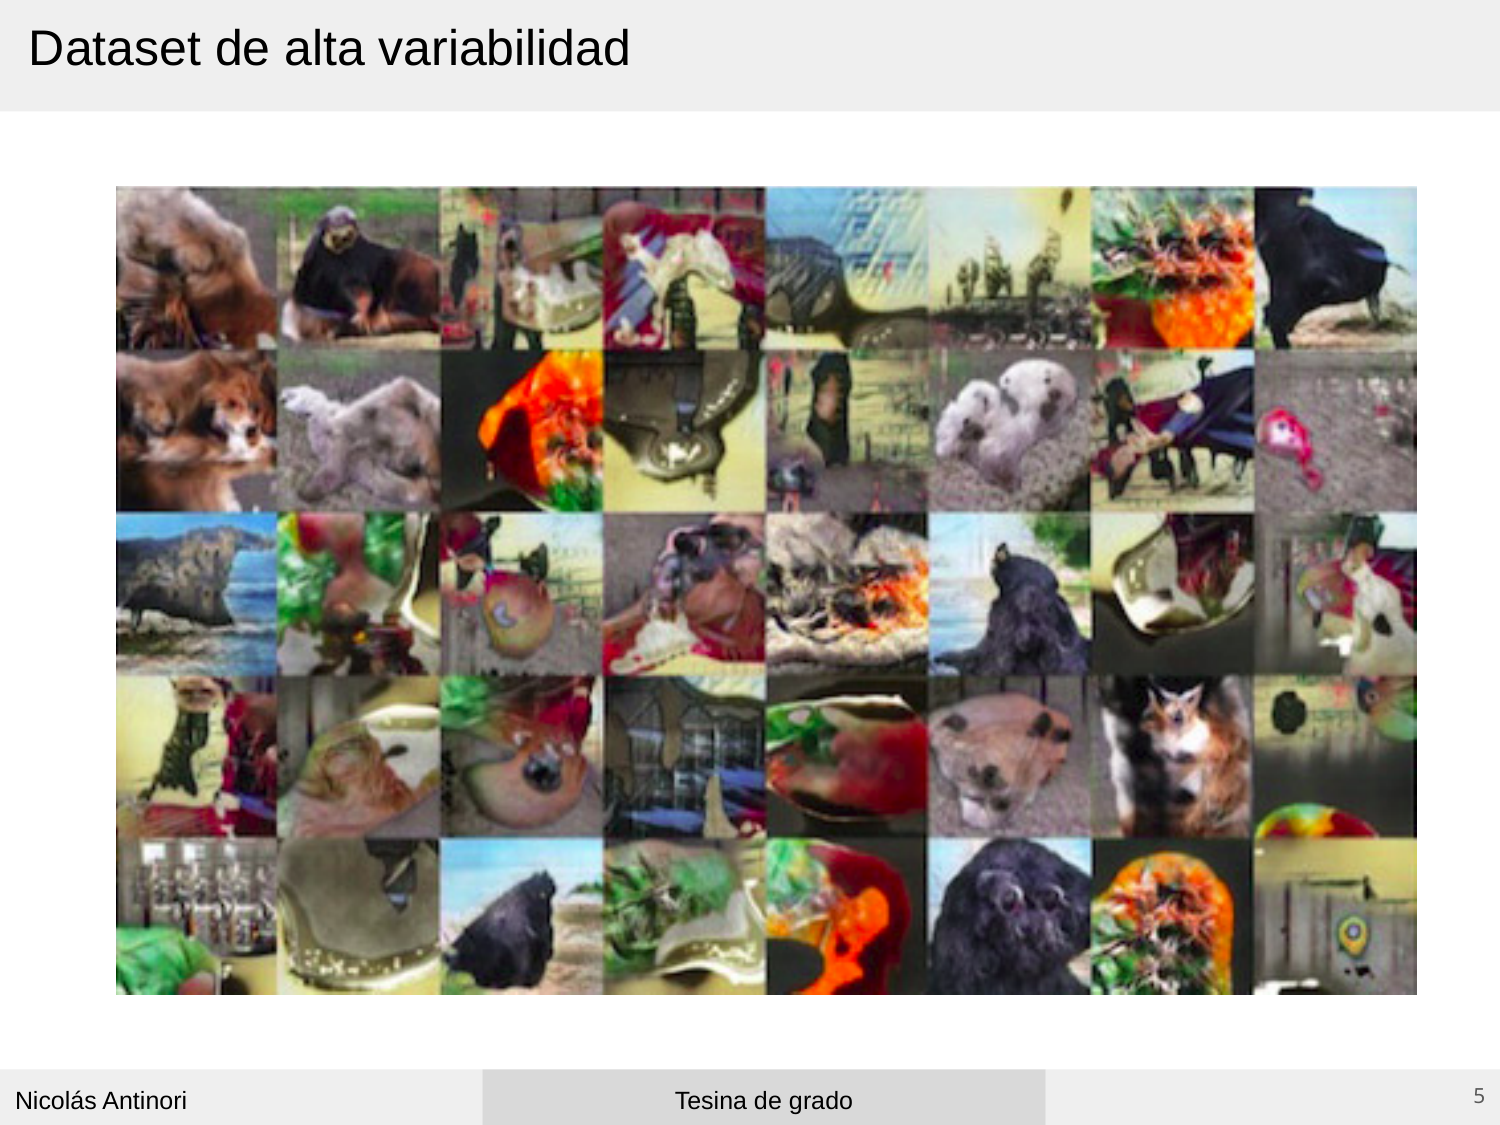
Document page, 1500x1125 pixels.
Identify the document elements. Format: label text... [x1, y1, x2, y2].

text_box Nicolás Antinori [0, 1069, 482, 1125]
picture [116, 186, 1417, 995]
text_box Tesina de grado [482, 1069, 1046, 1125]
slide_number <number> [1046, 1069, 1500, 1125]
text_box Dataset de alta variabilidad [0, 0, 1500, 112]
